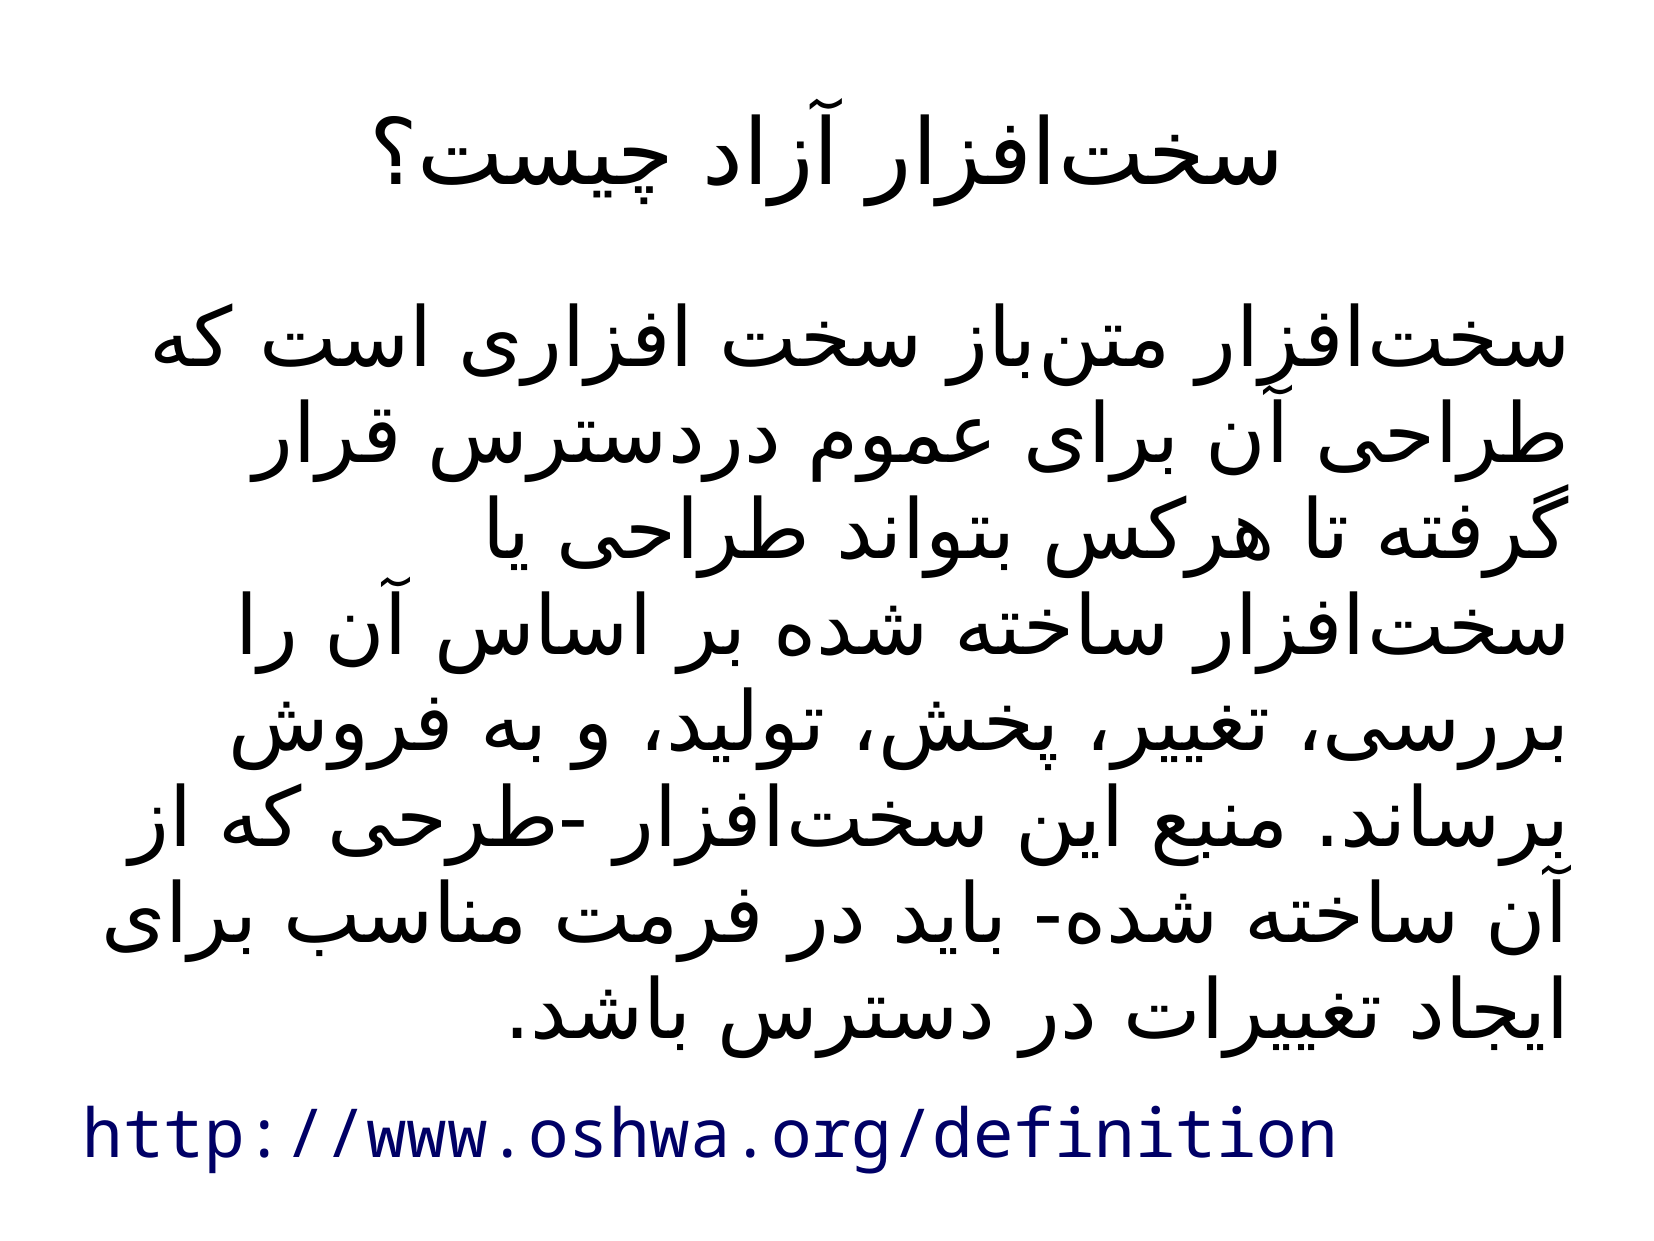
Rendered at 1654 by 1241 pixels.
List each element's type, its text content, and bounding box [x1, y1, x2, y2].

list سخت‌افزار متن‌باز سخت افزاری است که طراحی آن برای عموم دردسترس قرار گرفته تا هرکس بتواند طراحی یا سخت‌افزار ساخته شده بر اساس آن را بررسی، تغییر، پخش، تولید، و به فروش برساند. منبع این سخت‌افزار -طرحی که از آن ساخته شده- باید در فرمت مناسب برای ایجاد تغییرات در دسترس باشد. http://www.oshwa.org/definition [82, 290, 1571, 1186]
title سخت‌افزار آزاد چیست؟ [82, 49, 1571, 257]
